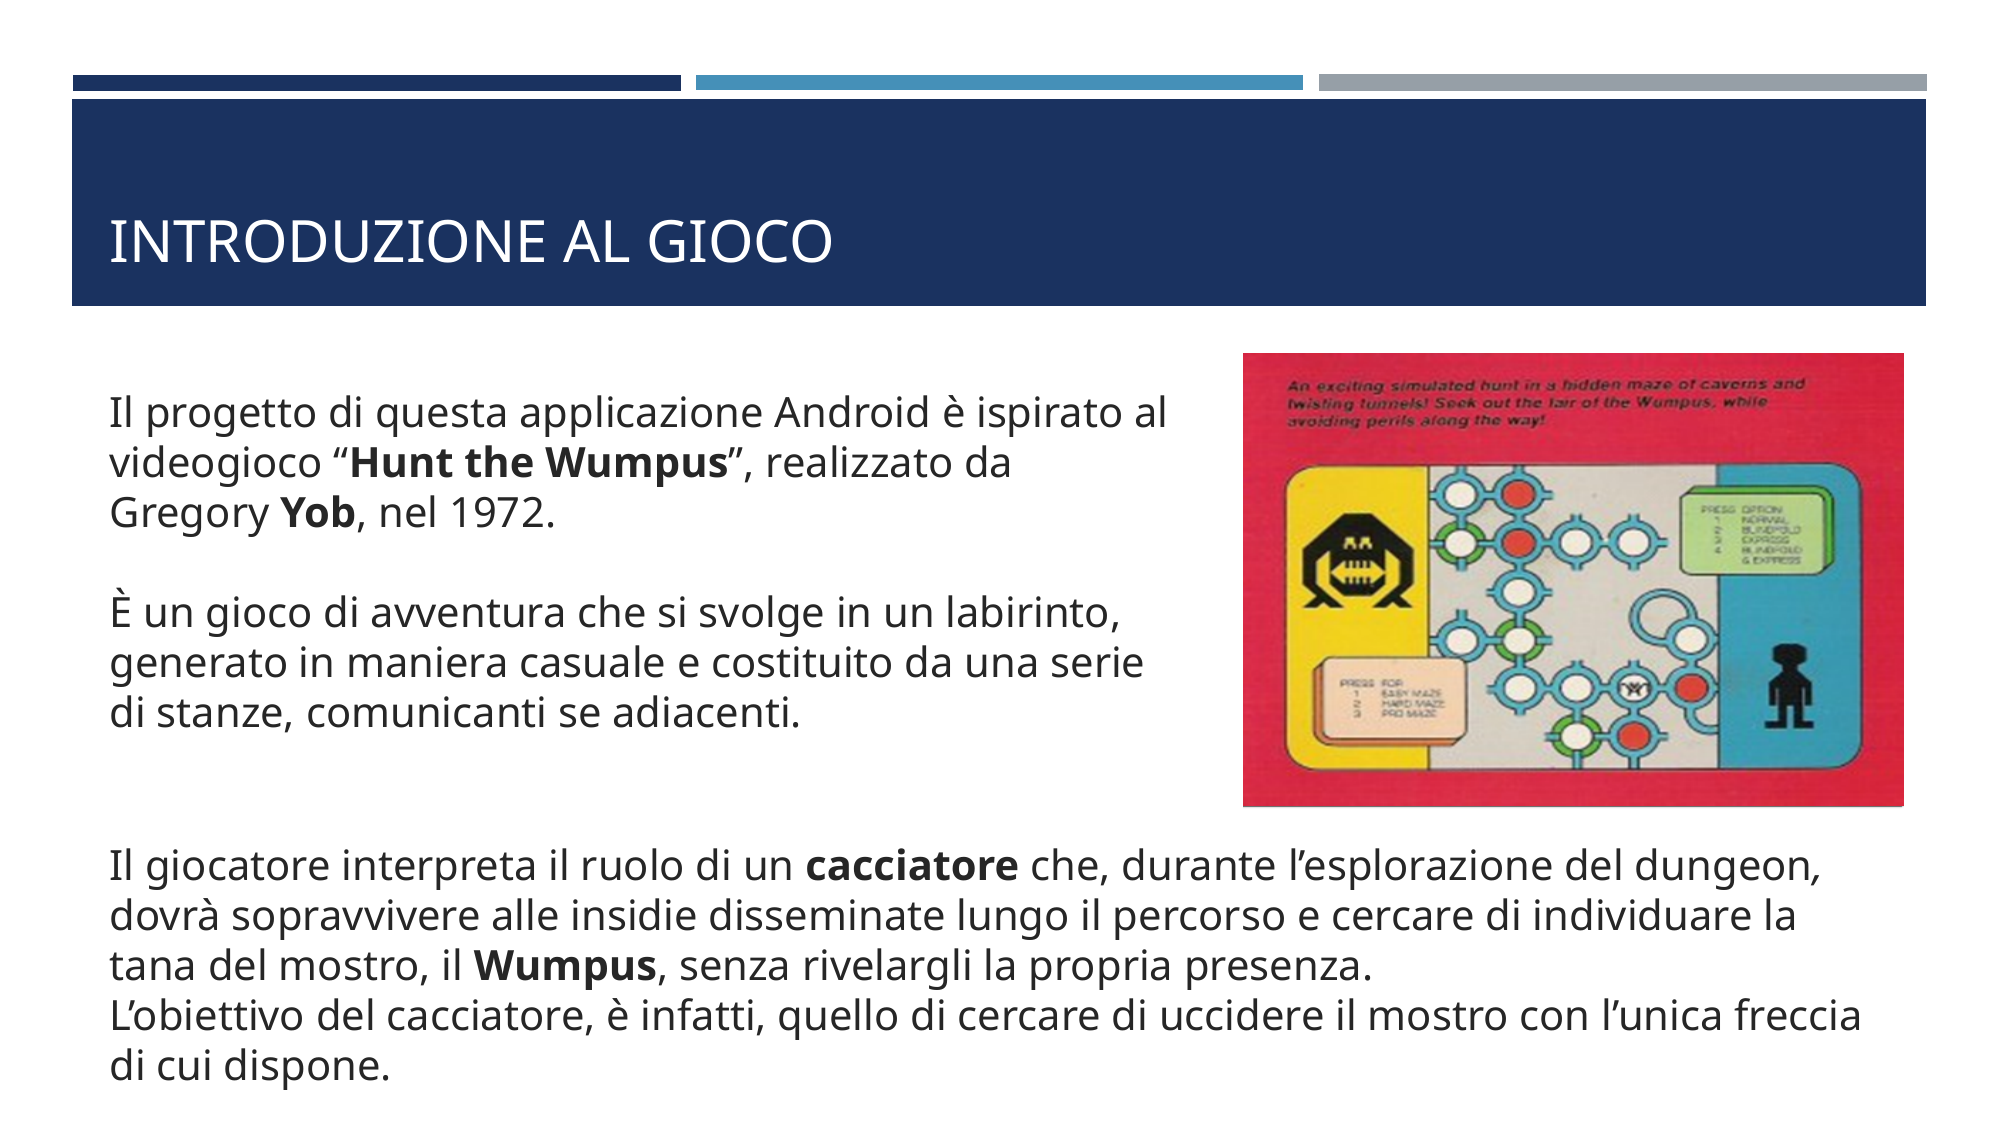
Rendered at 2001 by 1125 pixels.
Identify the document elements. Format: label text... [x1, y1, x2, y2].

title Introduzione al Gioco [94, 119, 1904, 282]
text_box Il giocatore interpreta il ruolo di un cacciatore che, durante l’esplorazione del dungeon, dovrà sopravvivere alle insidie disseminate lungo il percorso e cercare di individuare la tana del mostro, il Wumpus, senza rivelargli la propria presenza. L’obiettivo del cacciatore, è infatti, quello di cercare di uccidere il mostro con l’unica freccia di cui dispone. [94, 831, 1904, 1099]
text_box Il progetto di questa applicazione Android è ispirato al videogioco “Hunt the Wumpus”, realizzato da Gregory Yob, nel 1972. È un gioco di avventura che si svolge in un labirinto, generato in maniera casuale e costituito da una serie di stanze, comunicanti se adiacenti. [94, 378, 1195, 747]
picture [1243, 353, 1904, 806]
